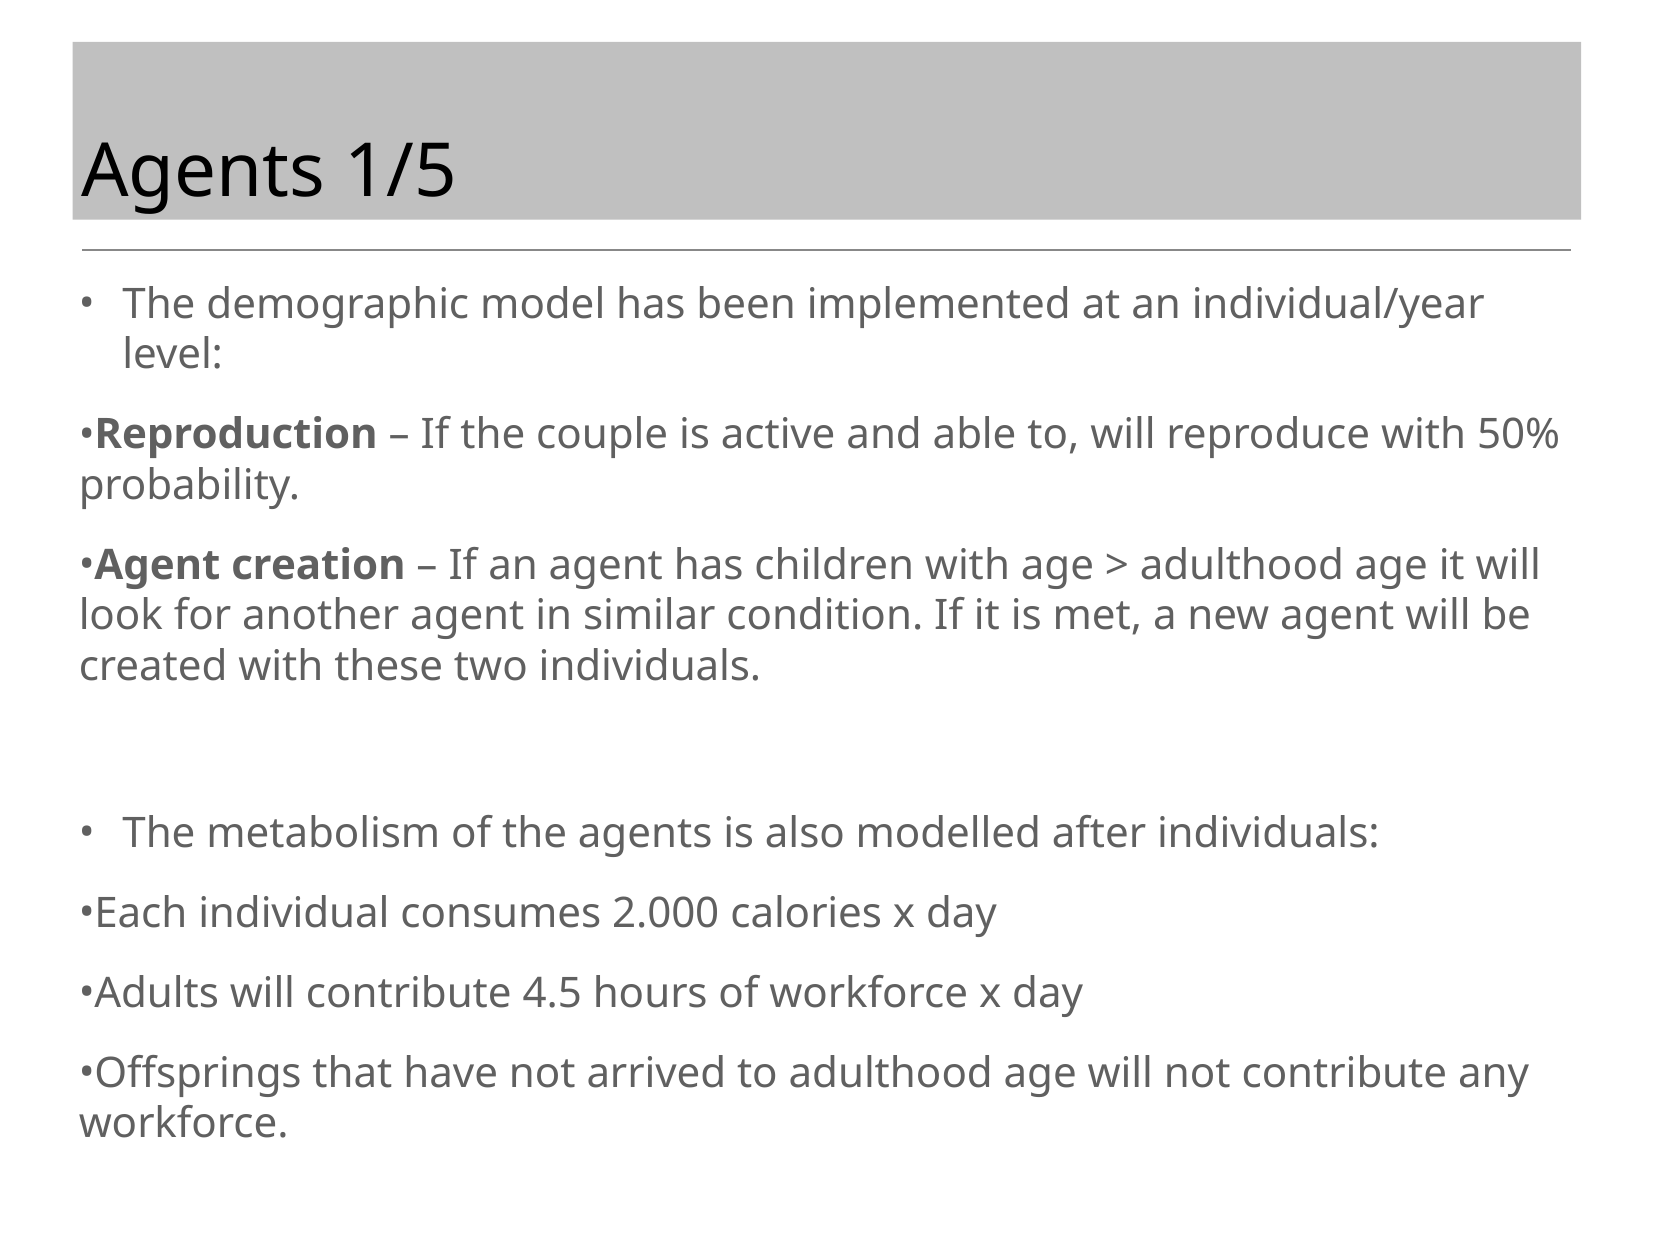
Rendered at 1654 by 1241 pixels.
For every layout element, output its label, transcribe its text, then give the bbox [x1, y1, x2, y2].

title Agents 1/5 [72, 41, 1582, 220]
list The demographic model has been implemented at an individual/year level: Reproduction – If the couple is active and able to, will reproduce with 50% probability. Agent creation – If an agent has children with age > adulthood age it will look for another agent in similar condition. If it is met, a new agent will be created with these two individuals. The metabolism of the agents is also modelled after individuals: Each individual consumes 2.000 calories x day Adults will contribute 4.5 hours of workforce x day Offsprings that have not arrived to adulthood age will not contribute any workforce. [70, 267, 1579, 1148]
